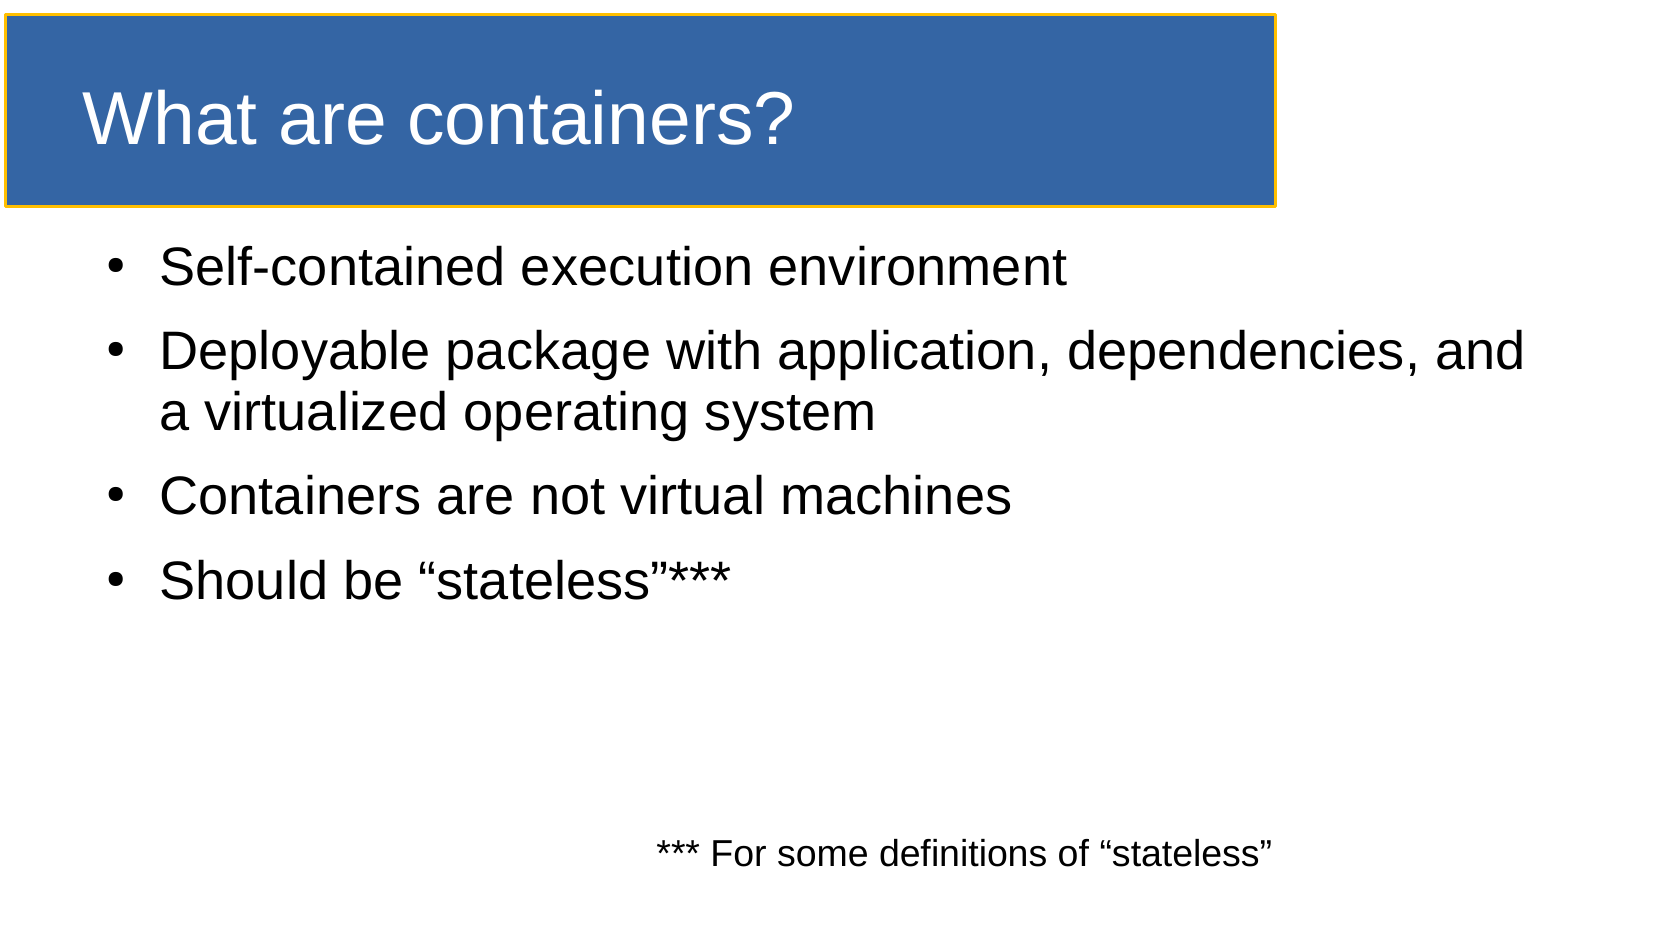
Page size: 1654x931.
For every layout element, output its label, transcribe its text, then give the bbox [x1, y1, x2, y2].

text_box *** For some definitions of “stateless” [641, 825, 1613, 882]
title What are containers? [82, 44, 1235, 192]
list Self-contained execution environment Deployable package with application, dependencies, and a virtualized operating system Containers are not virtual machines Should be “stateless”*** [88, 236, 1565, 798]
